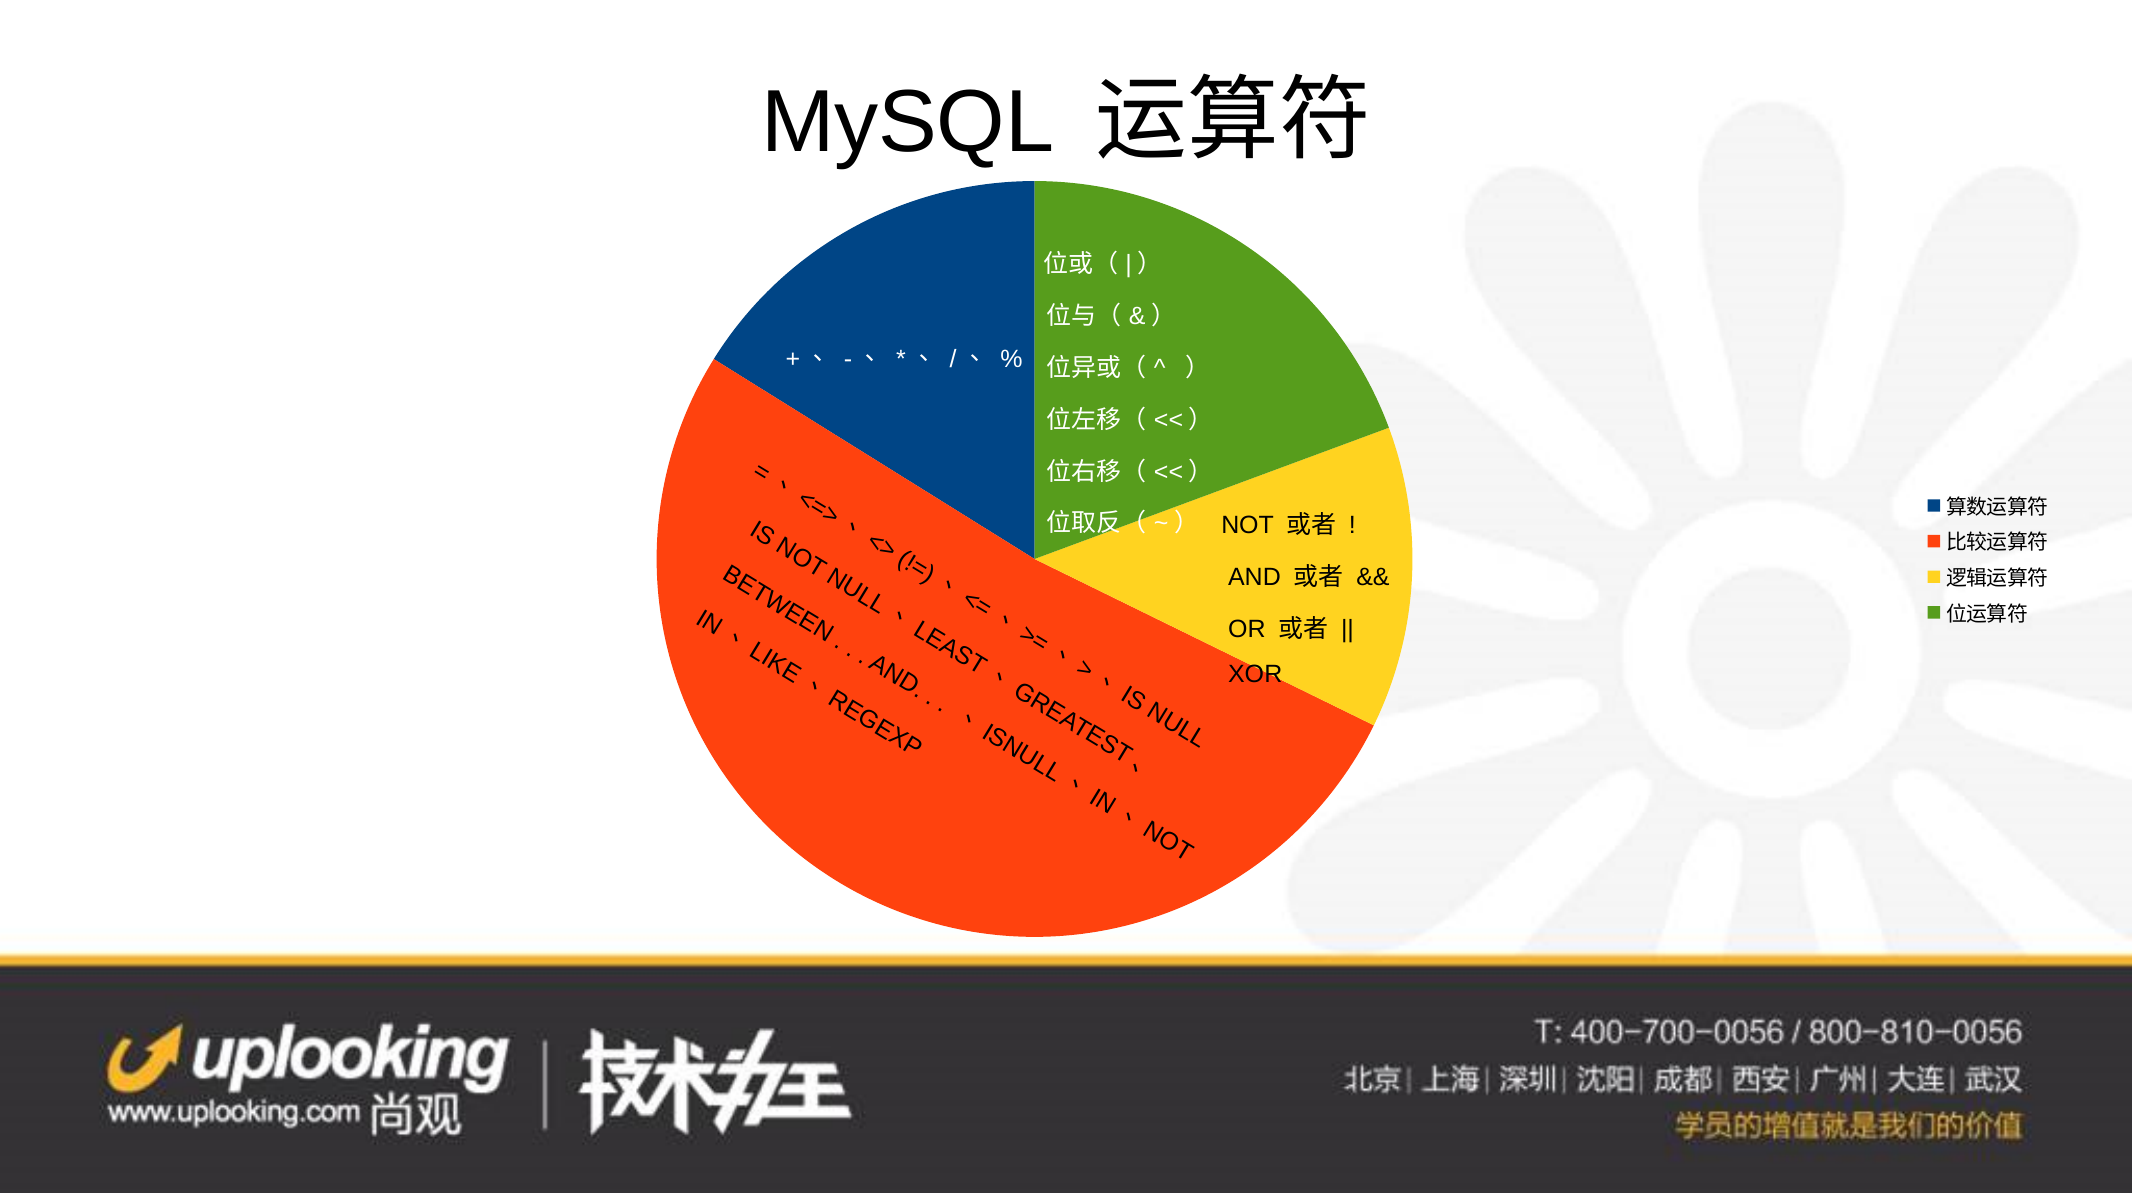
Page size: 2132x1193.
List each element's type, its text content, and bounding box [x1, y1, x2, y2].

text_box NOT 或者 ! AND 或者 && OR 或者 || XOR [1185, 497, 1536, 686]
chart [148, 165, 2067, 953]
picture [0, 0, 2132, 1193]
text_box 位或（|） 位与（&） 位异或（^ ） 位左移（<<） 位右移（<<） 位取反（~） [999, 236, 1335, 531]
text_box =、<=>、<> (!=)、<=、>=、>、IS NULL IS NOT NULL、LEAST、GREATEST、 BETWEEN . . . AND. . . 、ISNULL、IN、NOT IN、LIKE、REGEXP [649, 437, 1418, 1016]
title MySQL 运算符 [106, 11, 2026, 211]
text_box +、 -、 *、 /、 % [770, 330, 999, 423]
